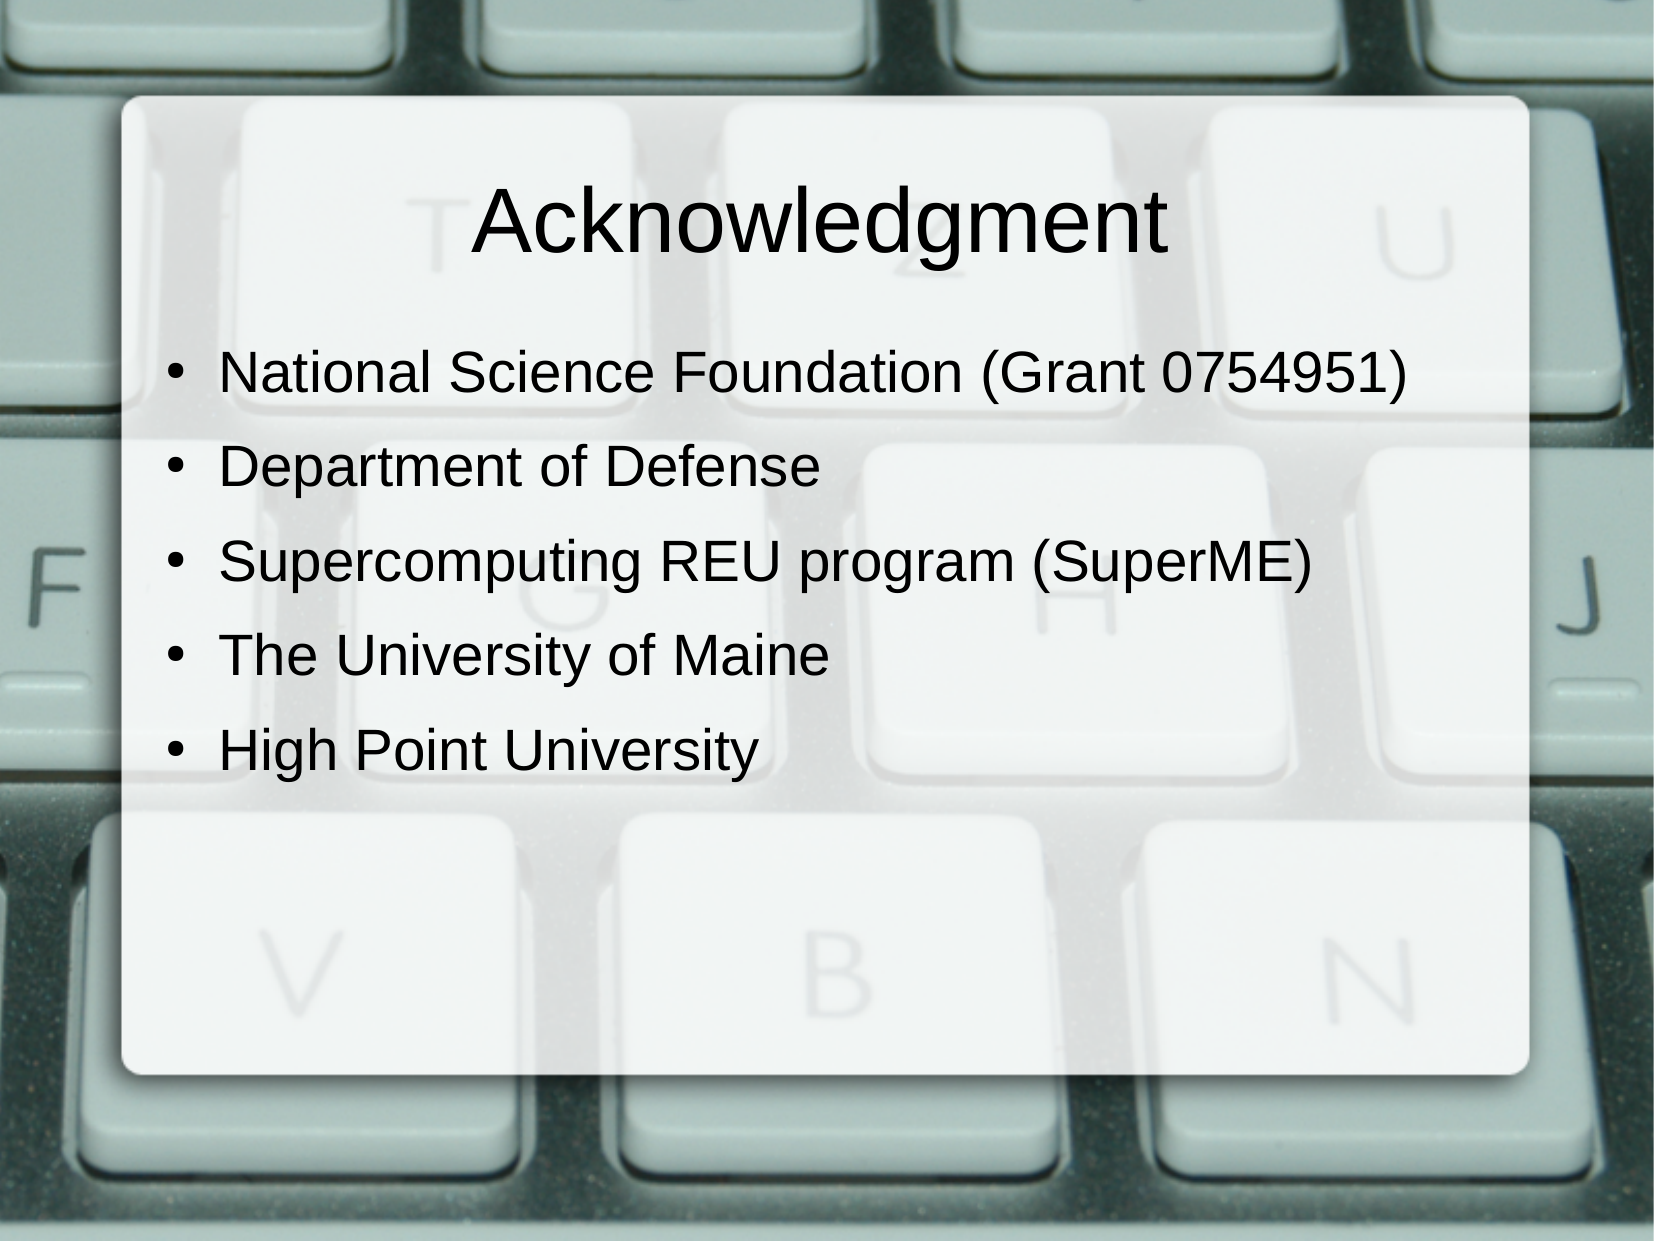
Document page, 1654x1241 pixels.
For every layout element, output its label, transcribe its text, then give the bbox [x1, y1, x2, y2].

list National Science Foundation (Grant 0754951) Department of Defense Supercomputing REU program (SuperME) The University of Maine High Point University [147, 339, 1506, 1034]
picture [0, 0, 1654, 1241]
title Acknowledgment [135, 125, 1506, 318]
